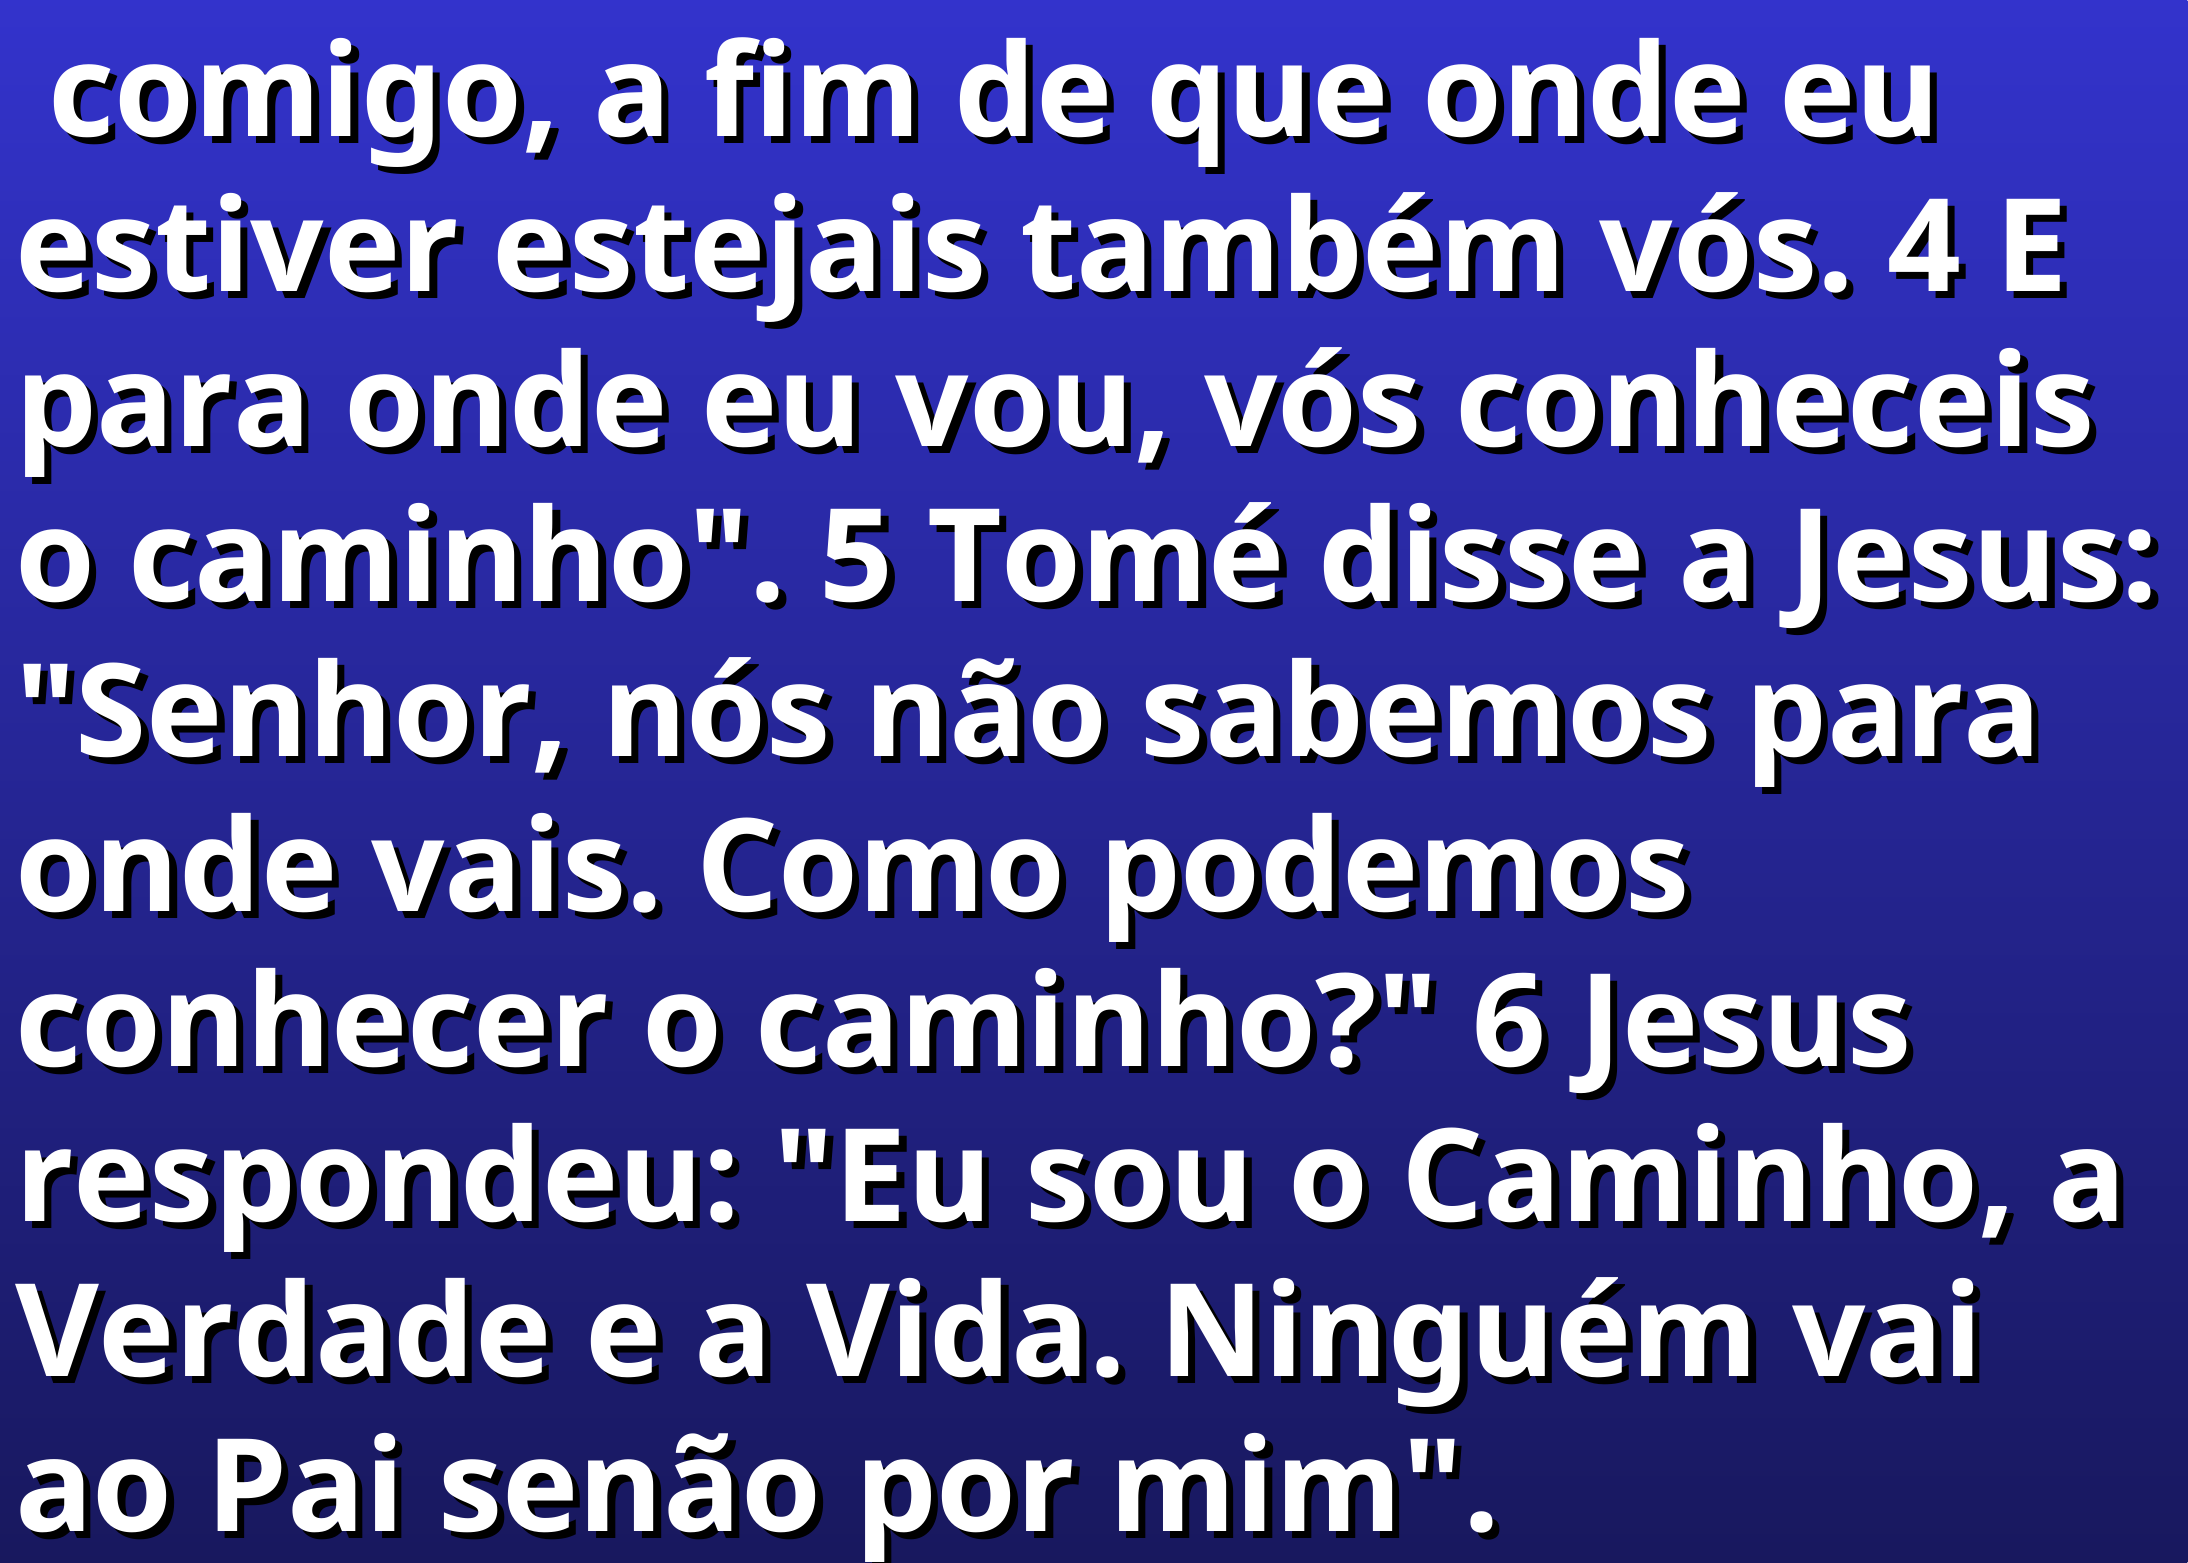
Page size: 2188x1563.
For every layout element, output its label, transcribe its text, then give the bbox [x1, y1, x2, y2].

text_box comigo, a fim de que onde eu estiver estejais também vós. 4 E para onde eu vou, vós conheceis o caminho". 5 Tomé disse a Jesus: "Senhor, nós não sabemos para onde vais. Como podemos conhecer o caminho?" 6 Jesus respondeu: "Eu sou o Caminho, a Verdade e a Vida. Ninguém vai ao Pai senão por mim". [0, 0, 2188, 1563]
